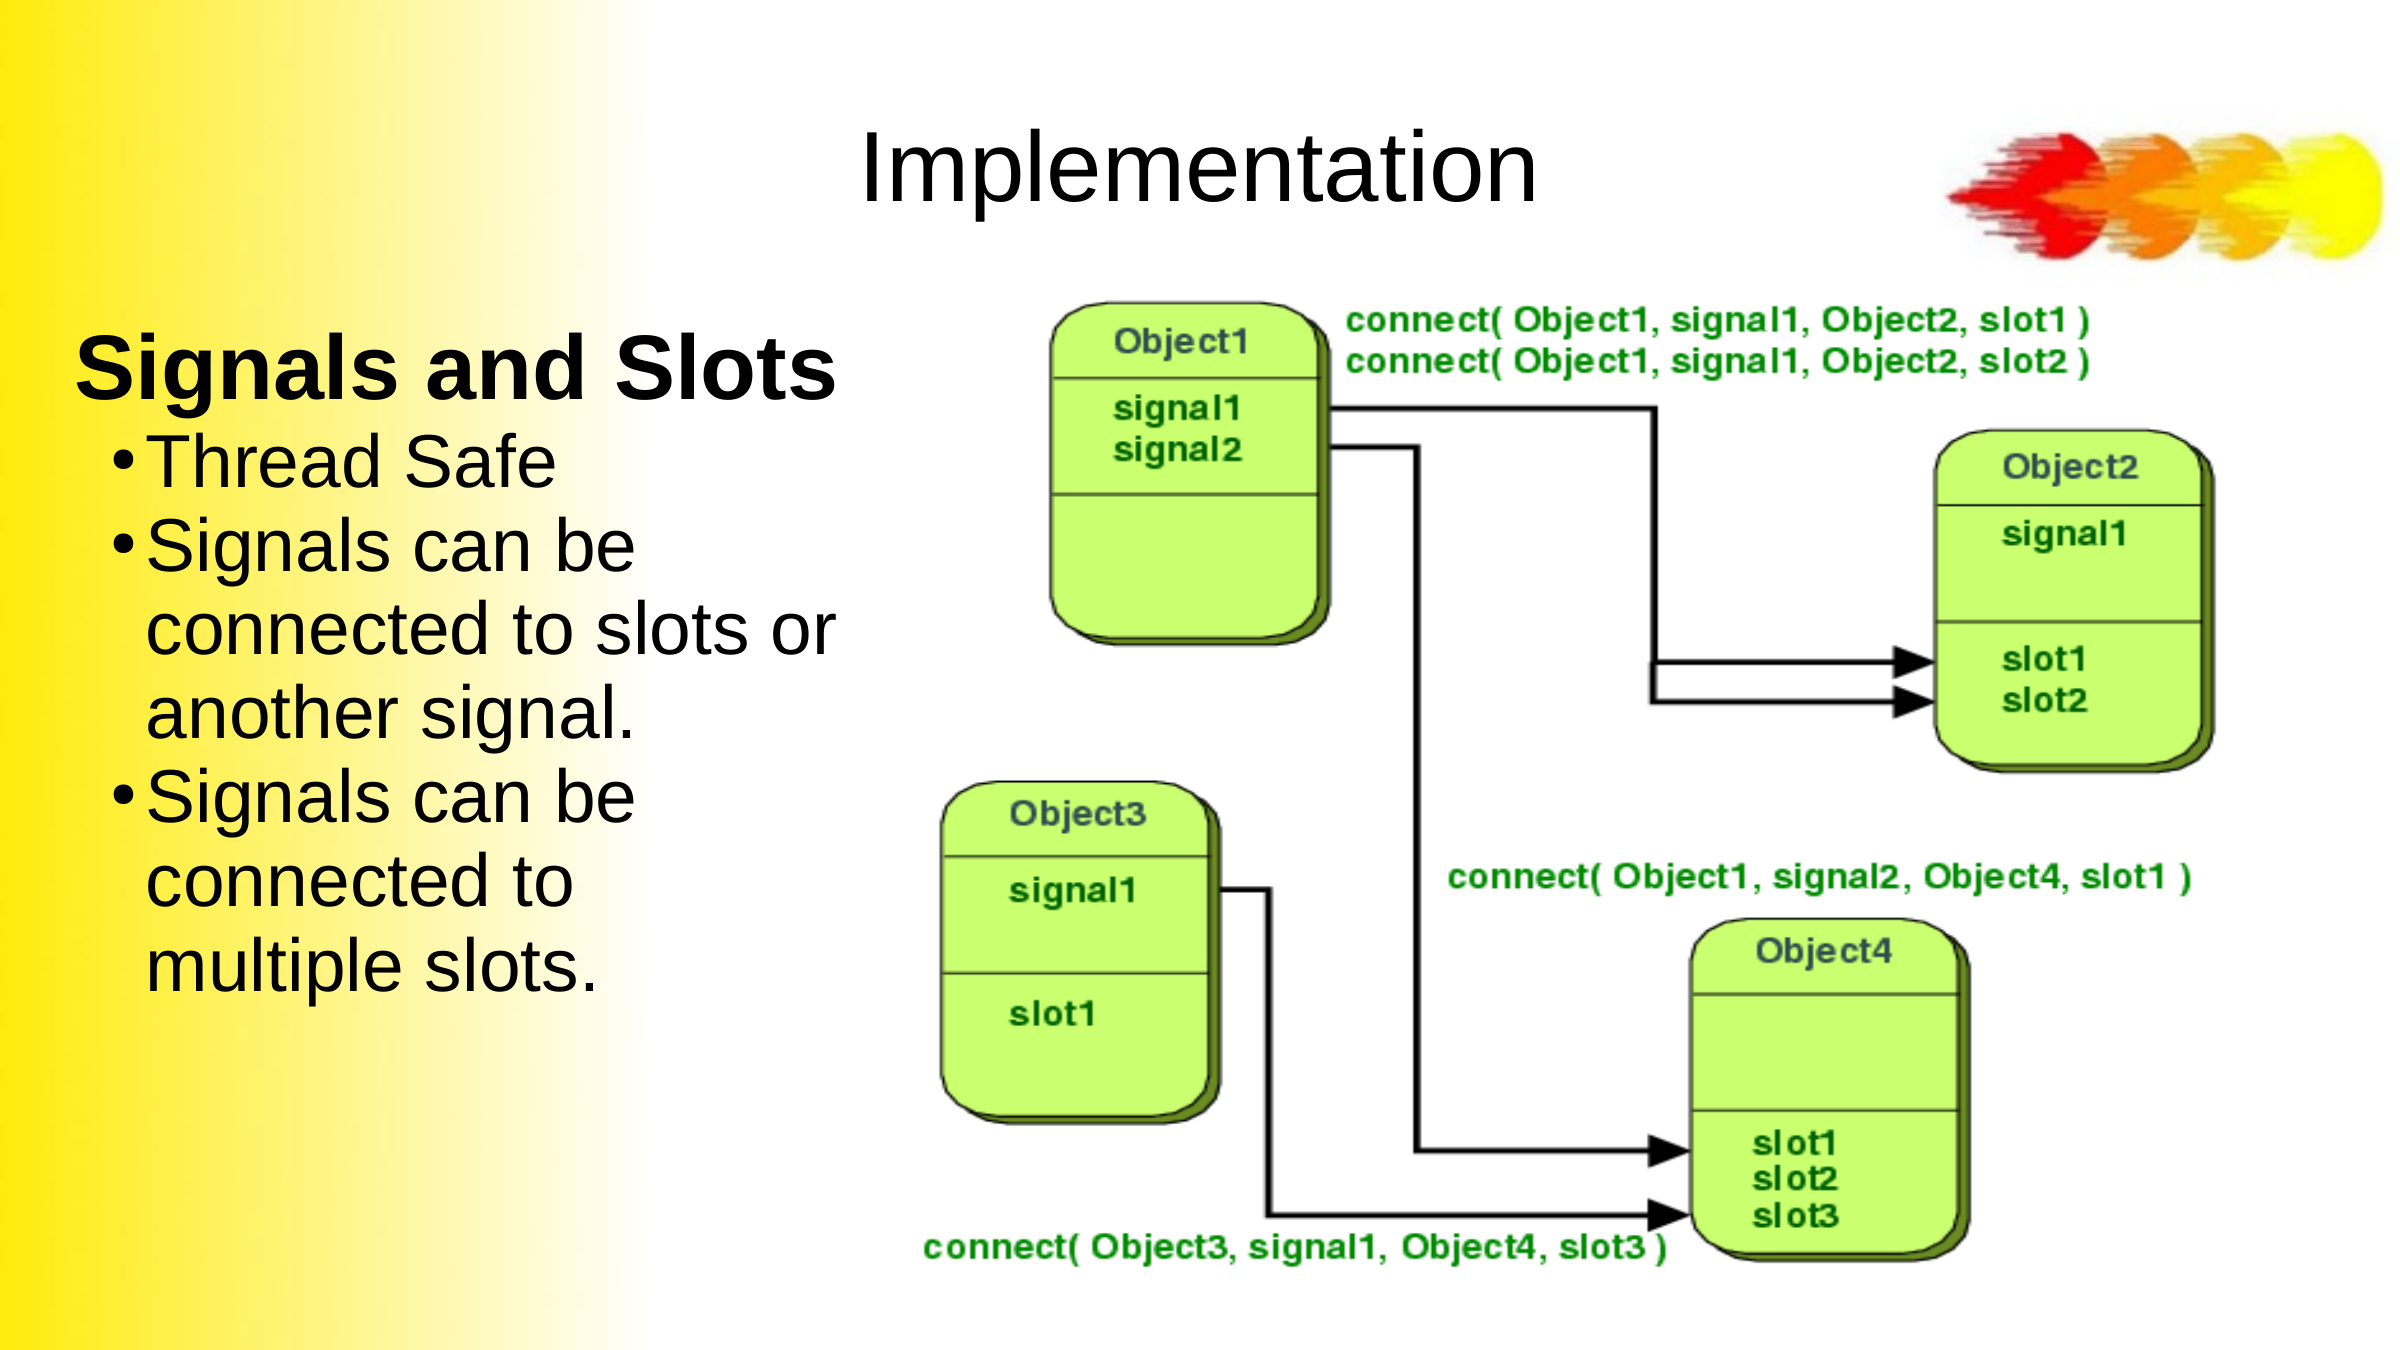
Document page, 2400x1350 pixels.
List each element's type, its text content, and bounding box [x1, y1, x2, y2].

title Implementation [120, 53, 2280, 280]
text_box Signals and Slots Thread Safe Signals can be connected to slots or another signal. Signals can be connected to multiple slots. [60, 309, 856, 1015]
picture [0, 0, 2400, 1350]
